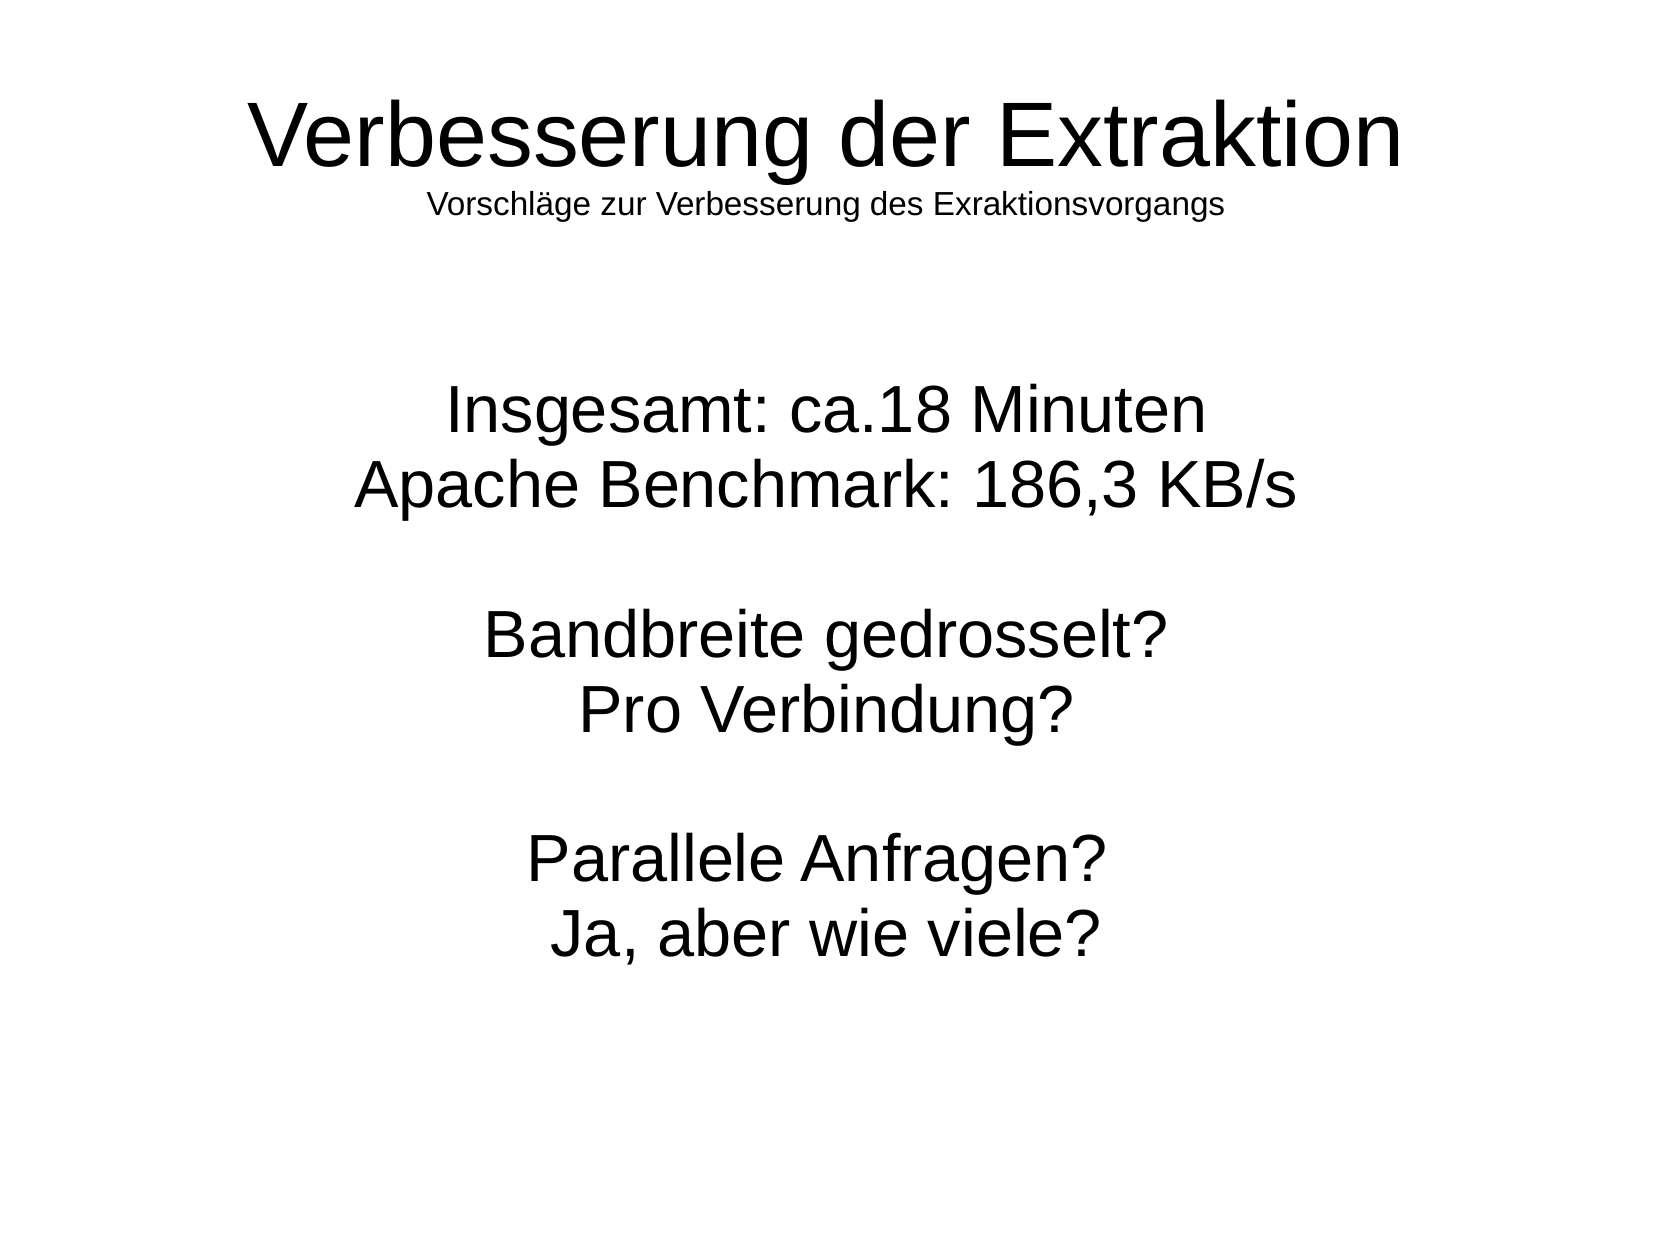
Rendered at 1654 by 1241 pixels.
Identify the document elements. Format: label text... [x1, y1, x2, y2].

subtitle Insgesamt: ca.18 Minuten Apache Benchmark: 186,3 KB/s Bandbreite gedrosselt? Pro Verbindung? Parallele Anfragen? Ja, aber wie viele? [82, 372, 1571, 1046]
title Verbesserung der Extraktion Vorschläge zur Verbesserung des Exraktionsvorgangs [82, 49, 1571, 257]
